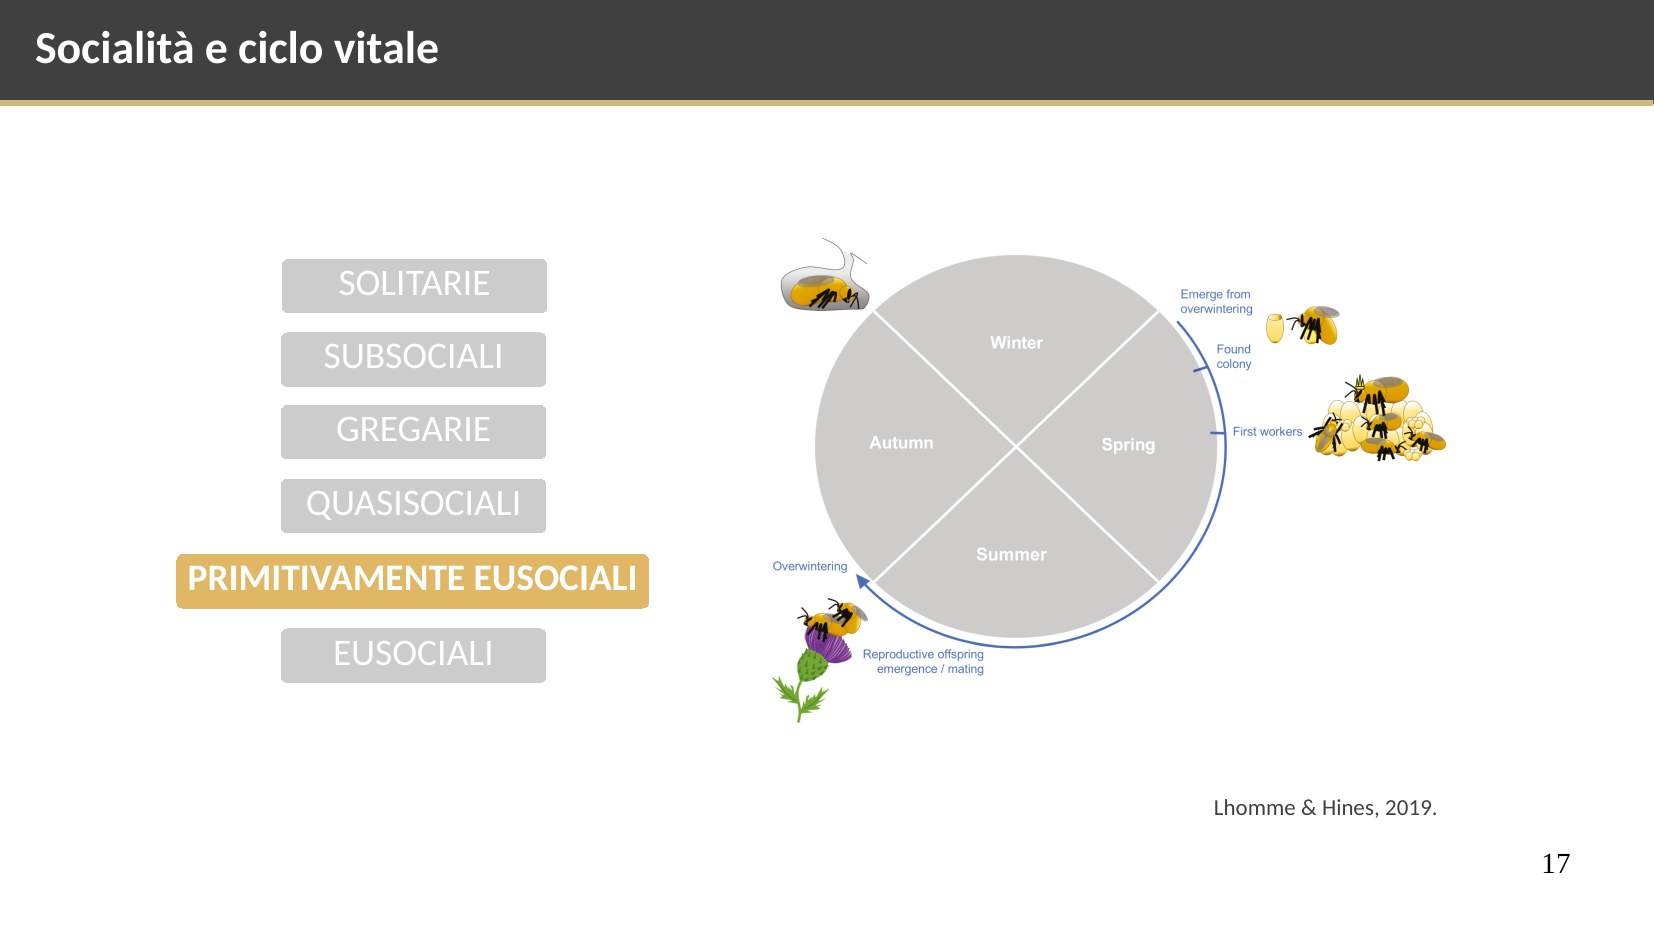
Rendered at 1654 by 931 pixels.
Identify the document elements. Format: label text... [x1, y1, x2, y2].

text_box EUSOCIALI [281, 628, 546, 683]
text_box PRIMITIVAMENTE EUSOCIALI [176, 554, 649, 609]
text_box SOLITARIE [282, 259, 547, 313]
text_box Lhomme & Hines, 2019. [1199, 791, 1455, 831]
text_box SUBSOCIALI [281, 332, 546, 387]
picture [770, 236, 1448, 780]
text_box GREGARIE [281, 405, 546, 459]
text_box QUASISOCIALI [281, 479, 546, 533]
text_box Socialità e ciclo vitale [0, 0, 1654, 100]
